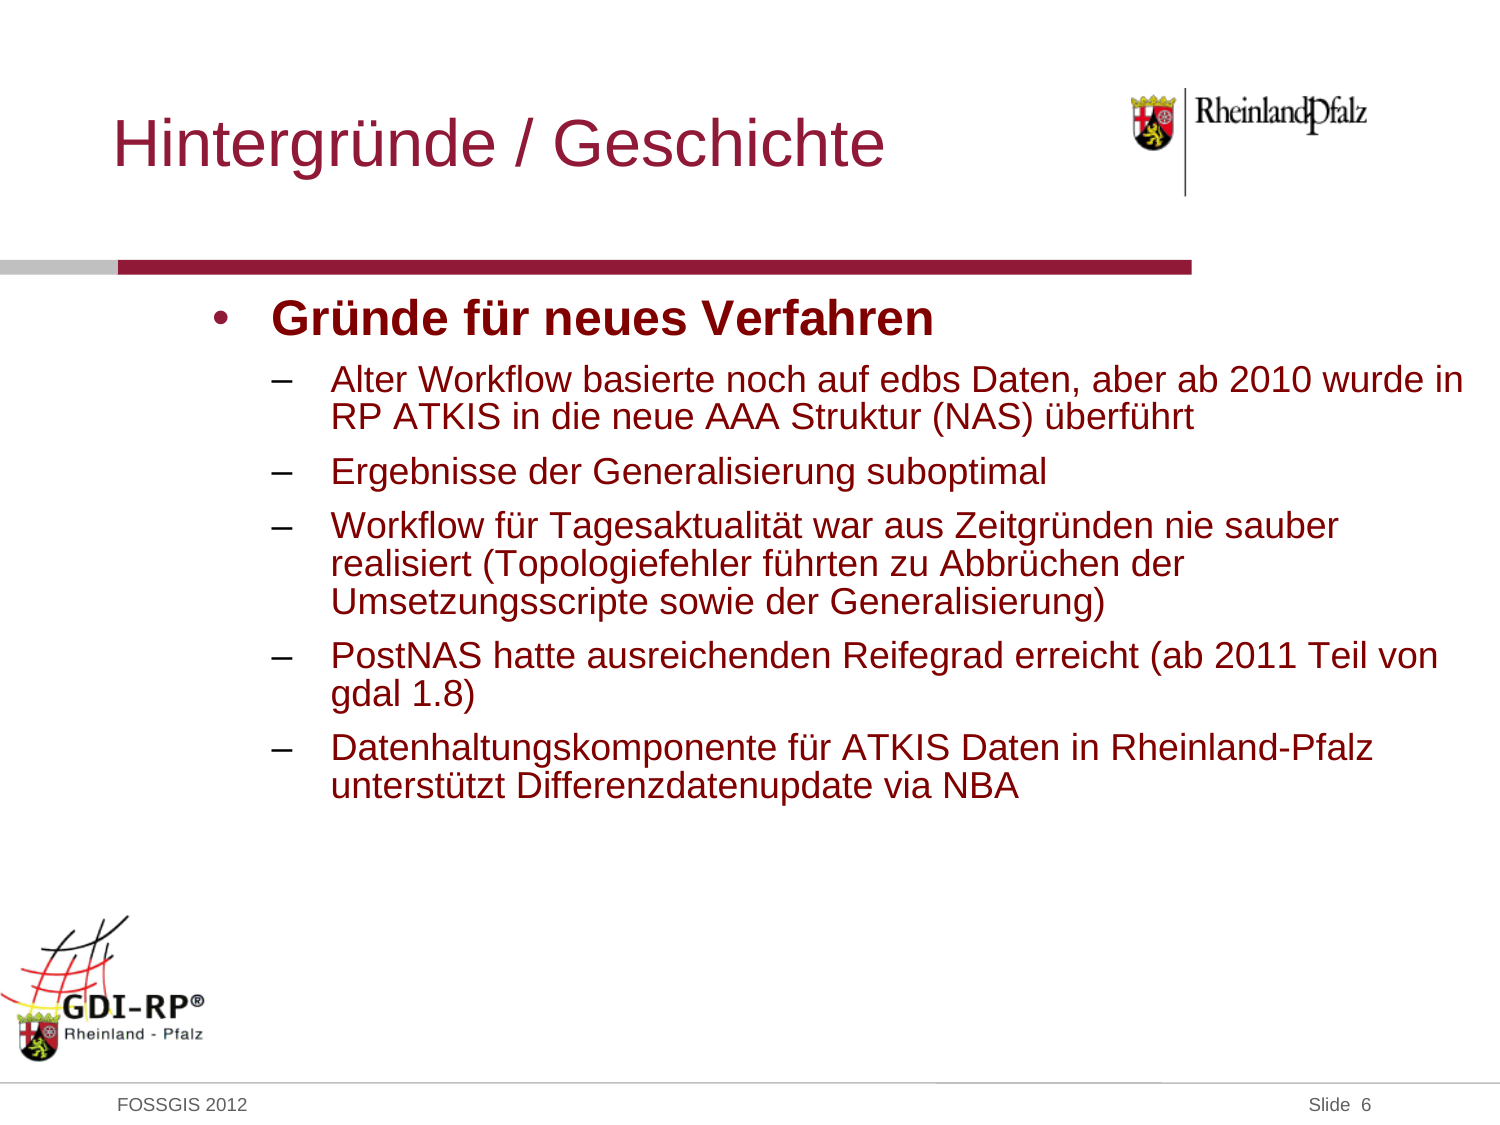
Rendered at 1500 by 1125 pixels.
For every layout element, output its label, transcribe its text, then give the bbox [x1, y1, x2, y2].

picture [1131, 88, 1447, 198]
title Hintergründe / Geschichte [112, 63, 1071, 224]
list Gründe für neues Verfahren Alter Workflow basierte noch auf edbs Daten, aber ab 2010 wurde in RP ATKIS in die neue AAA Struktur (NAS) überführt Ergebnisse der Generalisierung suboptimal Workflow für Tagesaktualität war aus Zeitgründen nie sauber realisiert (Topologiefehler führten zu Abbrüchen der Umsetzungsscripte sowie der Generalisierung) PostNAS hatte ausreichenden Reifegrad erreicht (ab 2011 Teil von gdal 1.8) Datenhaltungskomponente für ATKIS Daten in Rheinland-Pfalz unterstützt Differenzdatenupdate via NBA [212, 295, 1477, 812]
picture [0, 915, 207, 1063]
